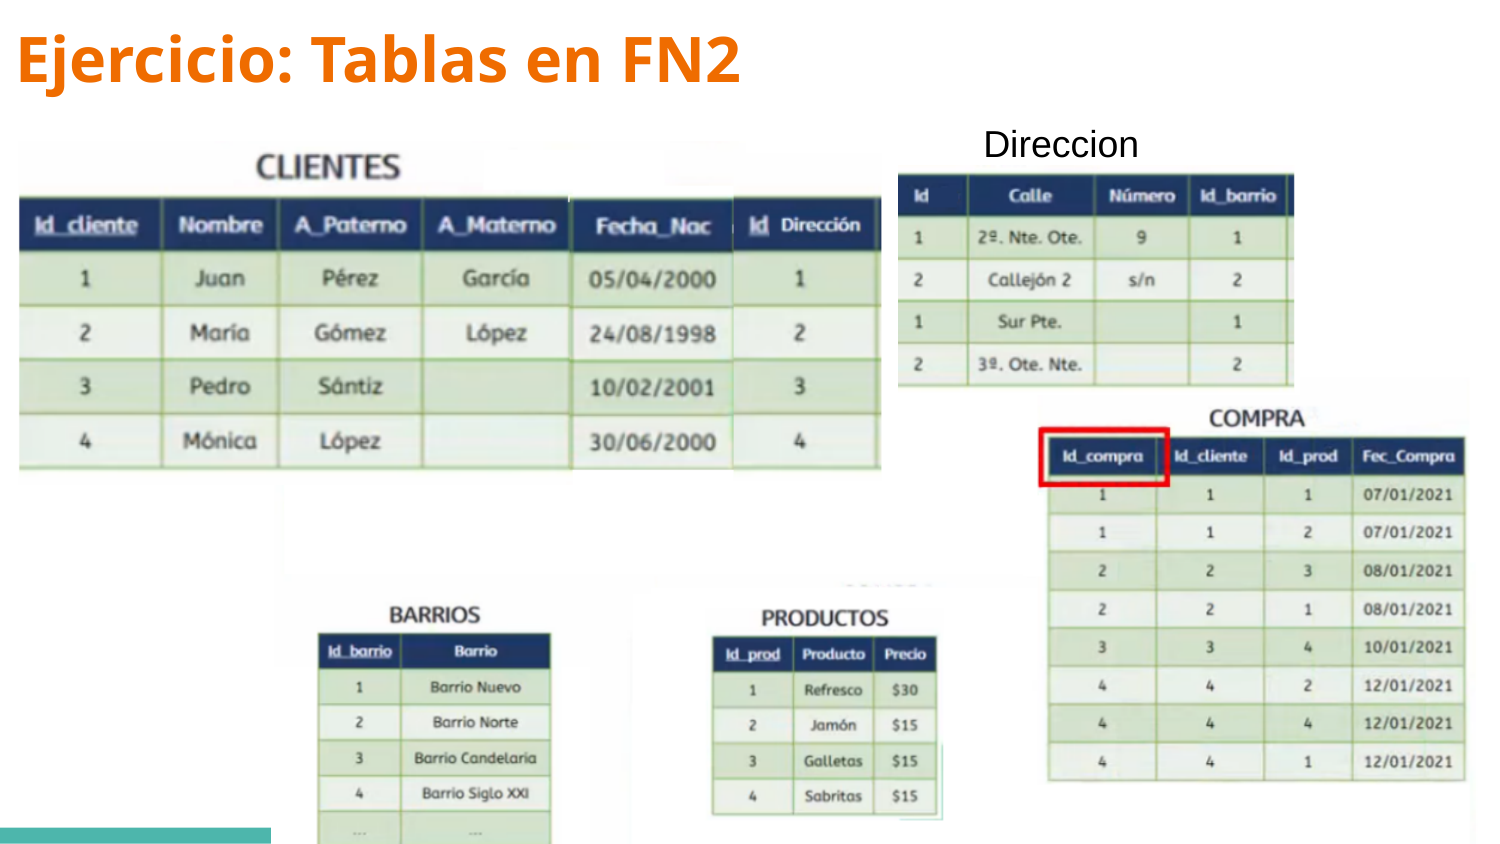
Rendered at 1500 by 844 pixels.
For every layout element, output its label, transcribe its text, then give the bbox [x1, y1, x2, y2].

picture [9, 141, 1500, 844]
title Ejercicio: Tablas en FN2 [0, 0, 1398, 116]
text_box Direccion [968, 116, 1264, 173]
